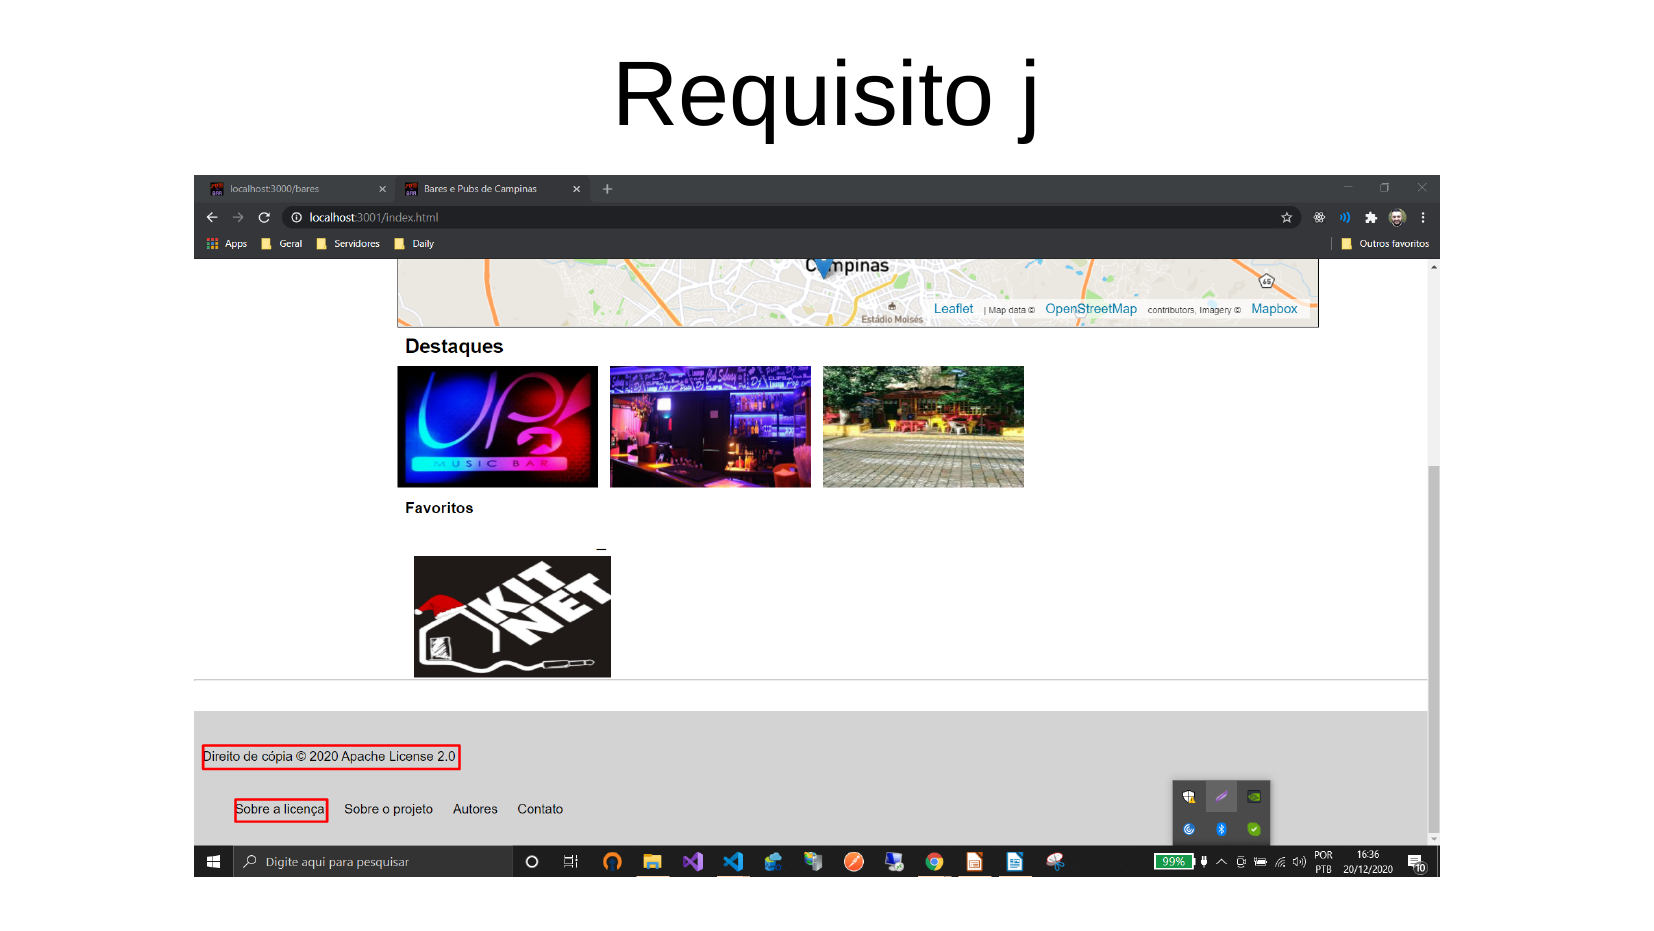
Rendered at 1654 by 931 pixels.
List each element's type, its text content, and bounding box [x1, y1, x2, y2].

title Requisito j [82, 37, 1571, 151]
picture [194, 175, 1440, 877]
